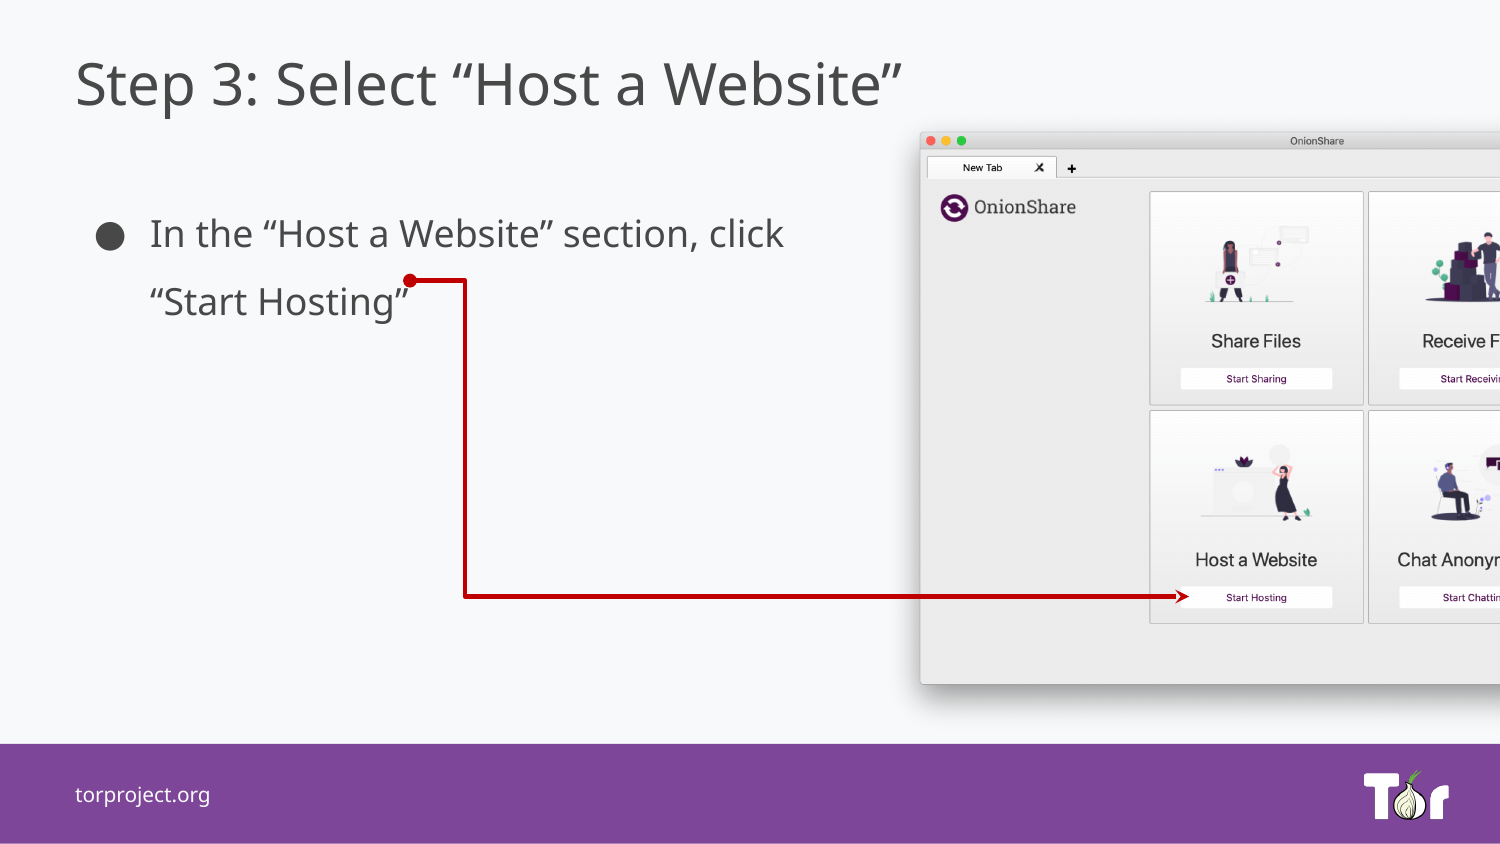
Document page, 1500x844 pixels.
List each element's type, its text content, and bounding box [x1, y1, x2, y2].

picture [877, 103, 1500, 741]
list In the “Host a Website” section, click “Start Hosting” [75, 187, 795, 713]
picture [1364, 768, 1449, 820]
title Step 3: Select “Host a Website” [75, 46, 1436, 141]
